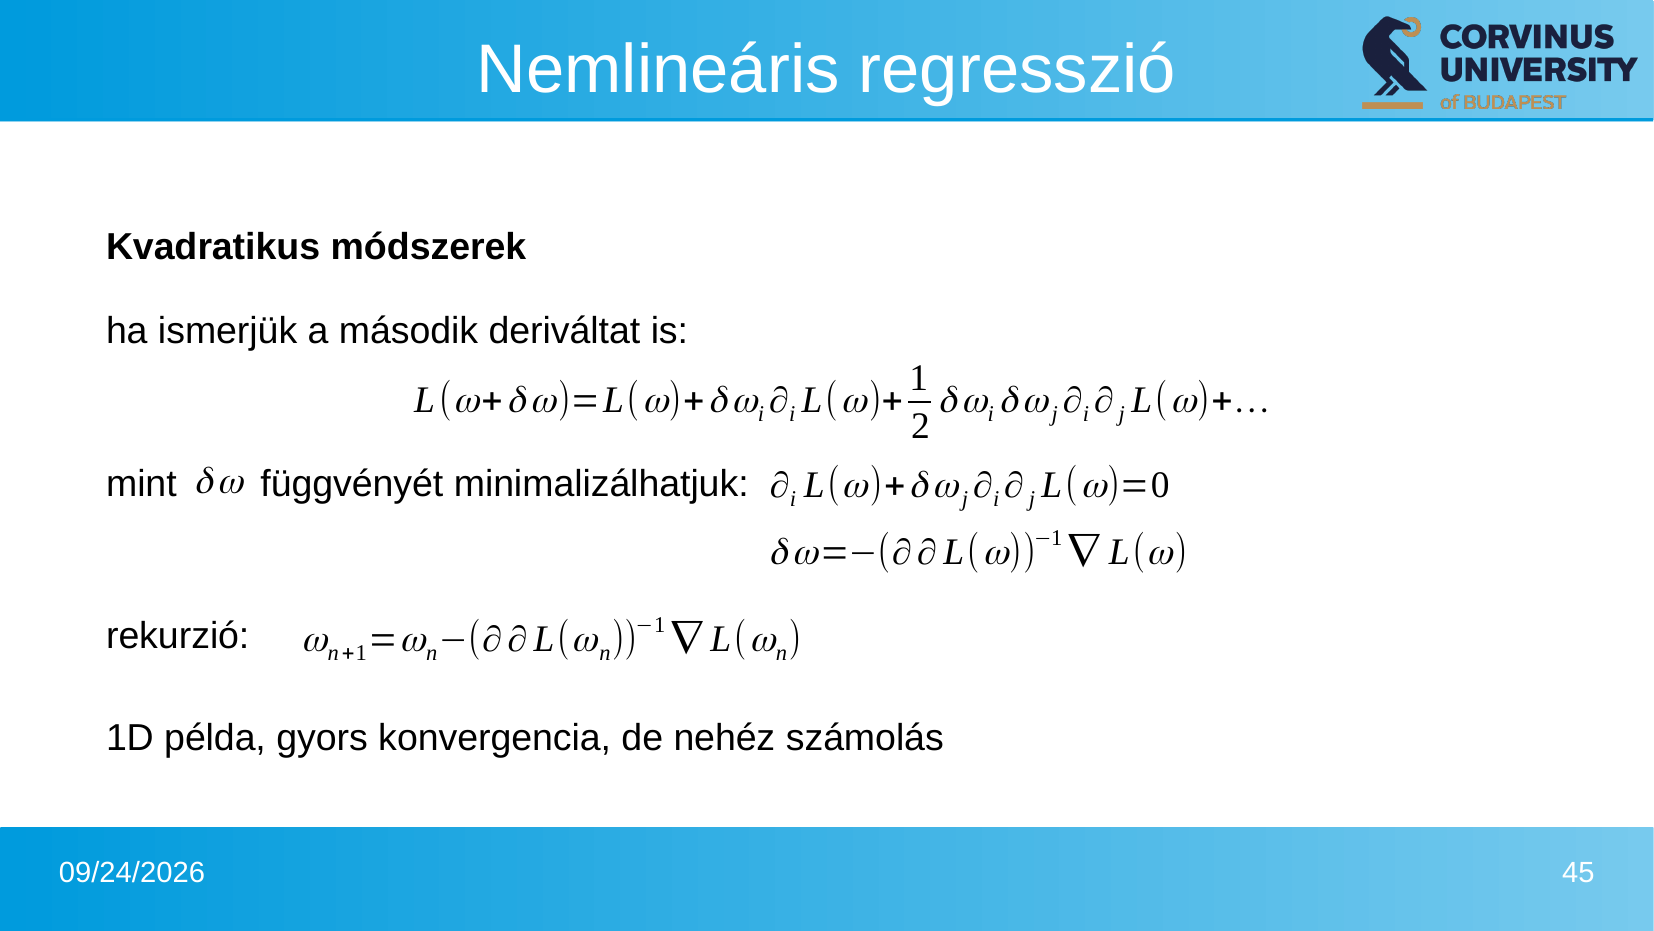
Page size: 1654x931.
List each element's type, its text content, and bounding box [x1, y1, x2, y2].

chart [193, 465, 244, 496]
chart [768, 525, 1188, 576]
chart [769, 462, 1171, 511]
title Nemlineáris regresszió [59, 29, 1362, 108]
chart [412, 357, 1271, 447]
text_box Kvadratikus módszerek ha ismerjük a második deriváltat is: mint függvényét minimalizálhatjuk: rekurzió: 1D példa, gyors konvergencia, de nehéz számolás [91, 217, 1596, 767]
chart [300, 612, 802, 665]
picture [1362, 16, 1638, 109]
